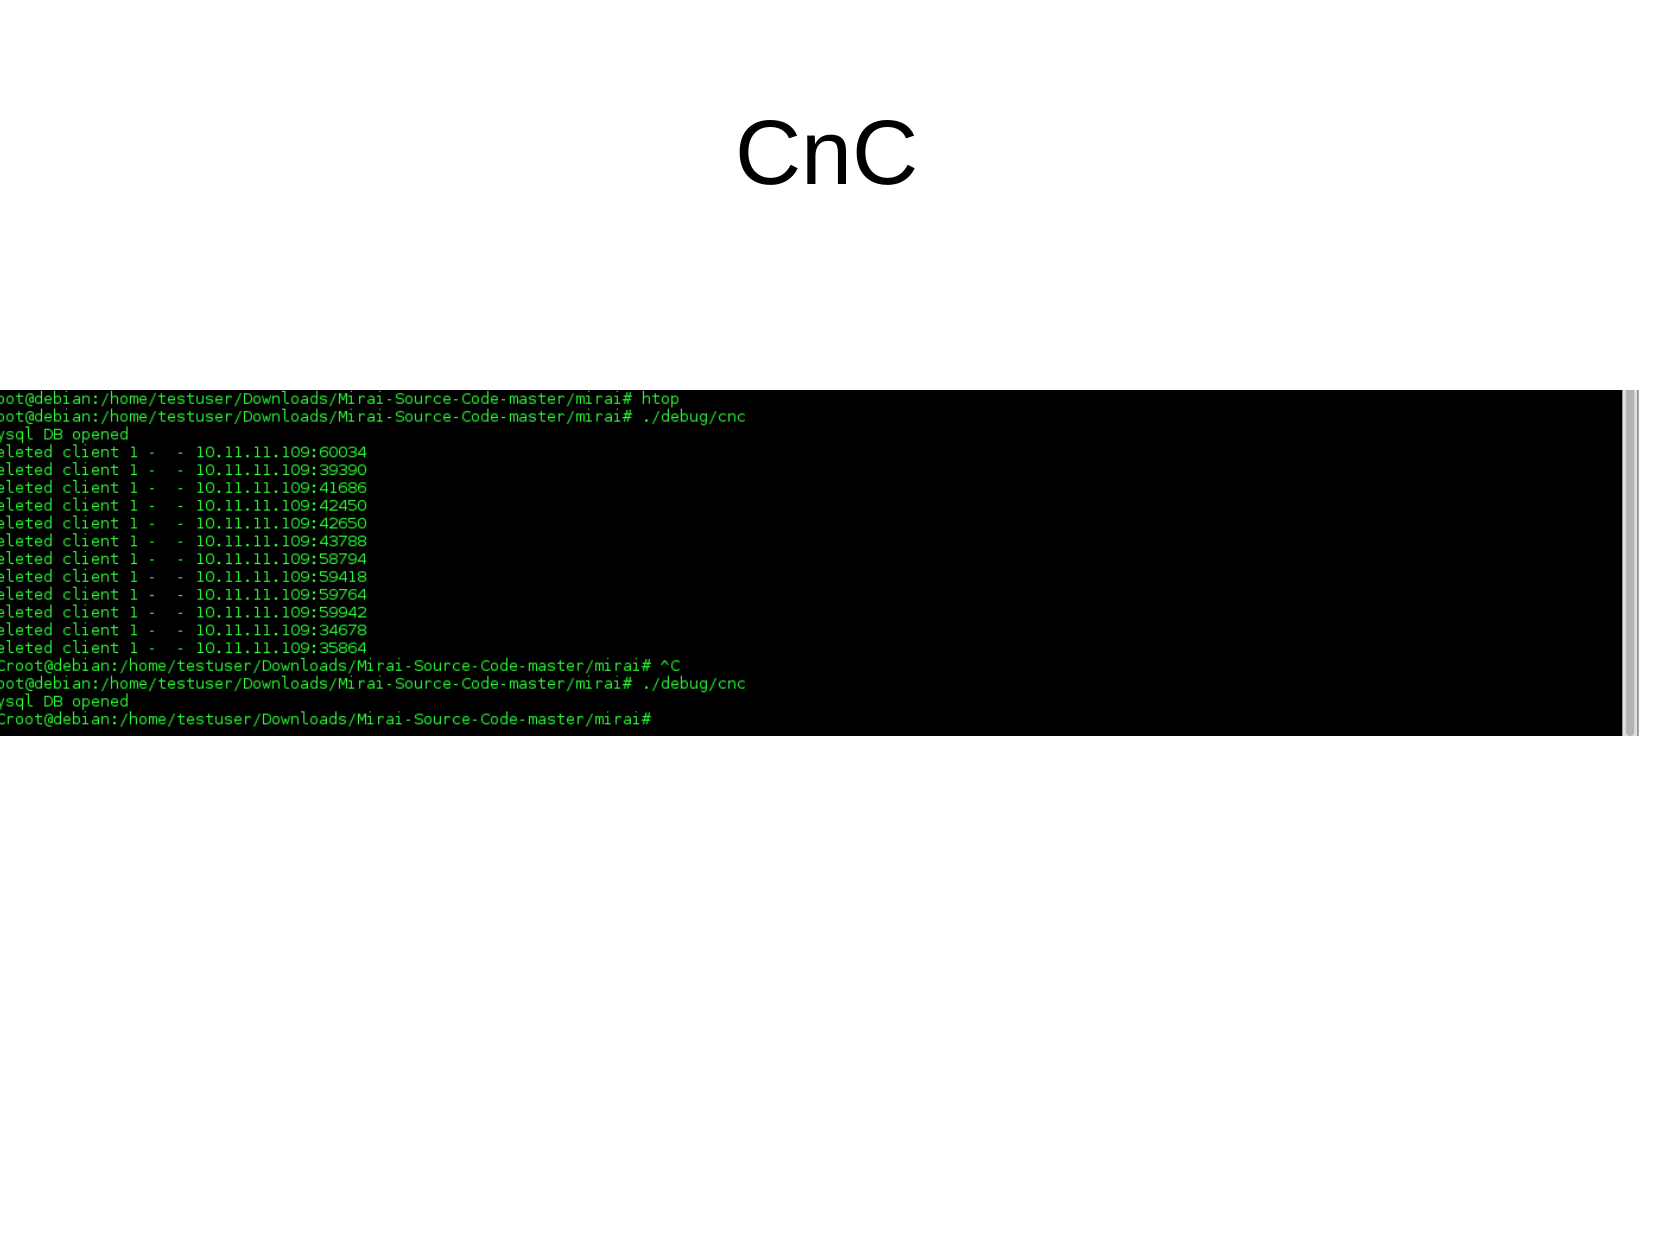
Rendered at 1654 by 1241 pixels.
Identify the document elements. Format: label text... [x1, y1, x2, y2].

picture [0, 390, 1639, 736]
title CnC [82, 49, 1571, 257]
